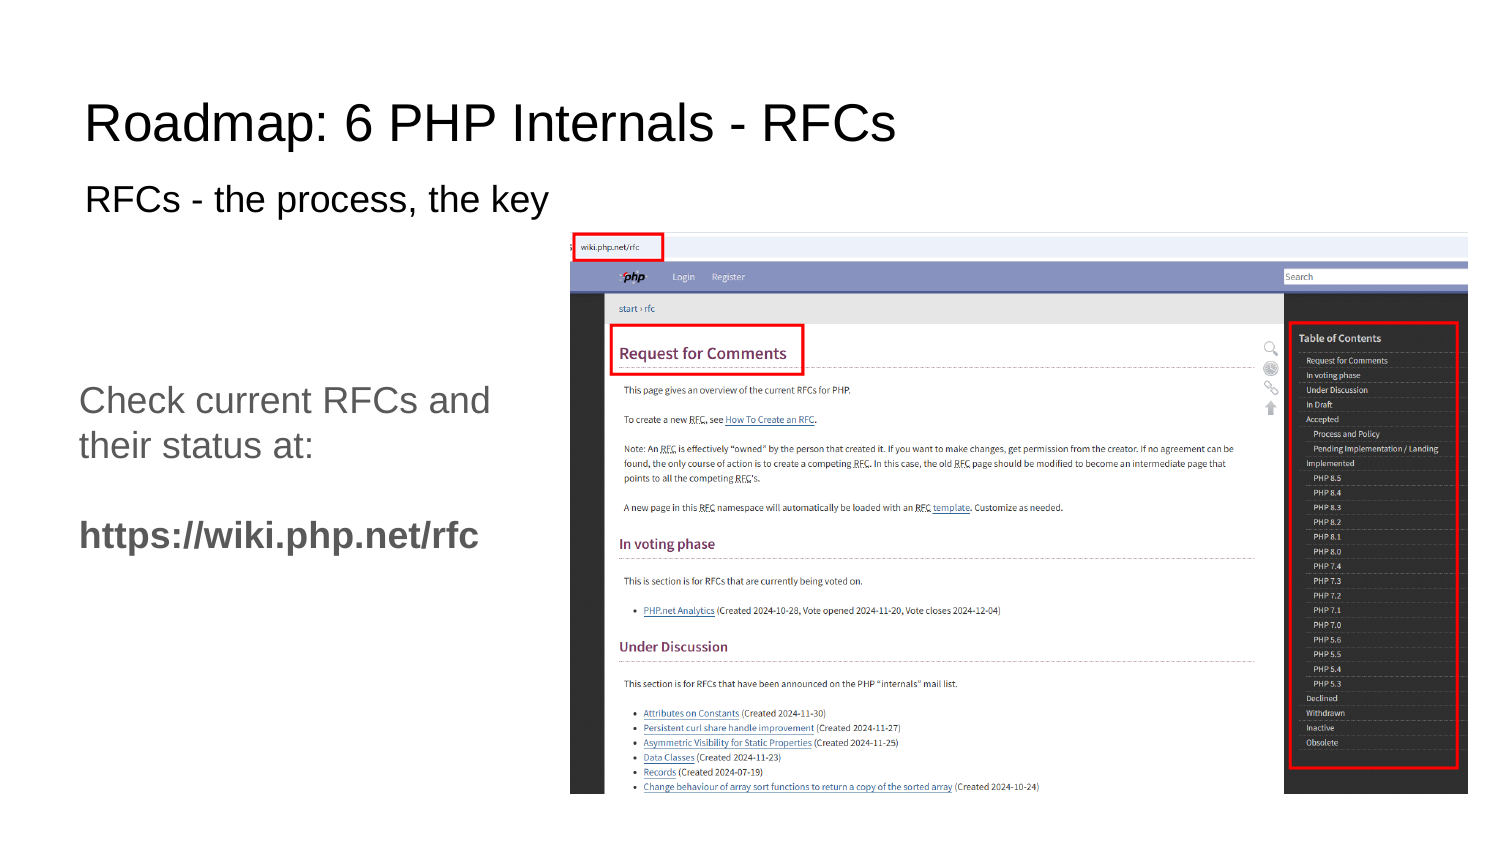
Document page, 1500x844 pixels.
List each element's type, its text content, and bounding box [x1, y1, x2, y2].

title RFCs - the process, the key [69, 160, 1468, 233]
text_box Check current RFCs and their status at: https://wiki.php.net/rfc [63, 361, 514, 572]
title Roadmap: 6 PHP Internals - RFCs [69, 72, 1468, 160]
picture [570, 232, 1468, 794]
